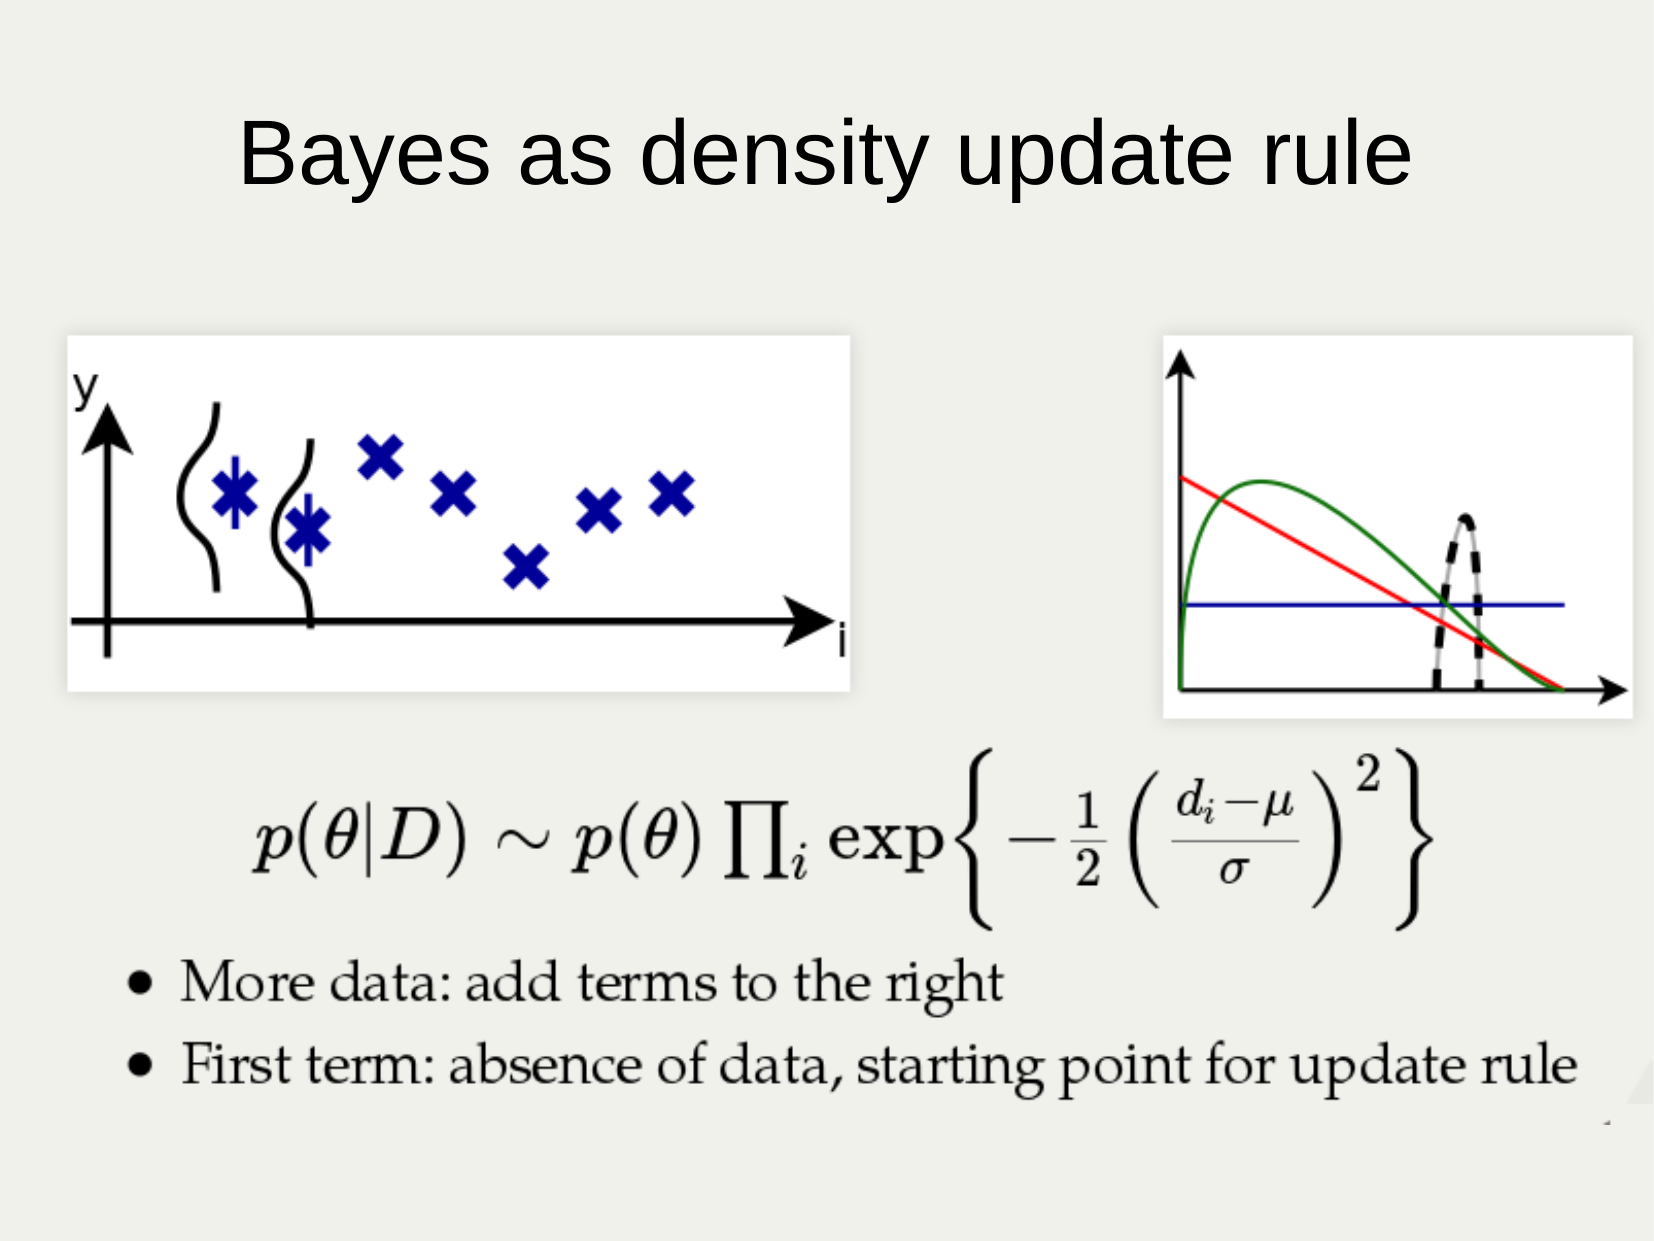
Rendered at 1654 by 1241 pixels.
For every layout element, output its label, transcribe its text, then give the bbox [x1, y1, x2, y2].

title Bayes as density update rule [82, 49, 1571, 257]
picture [0, 0, 1654, 1241]
